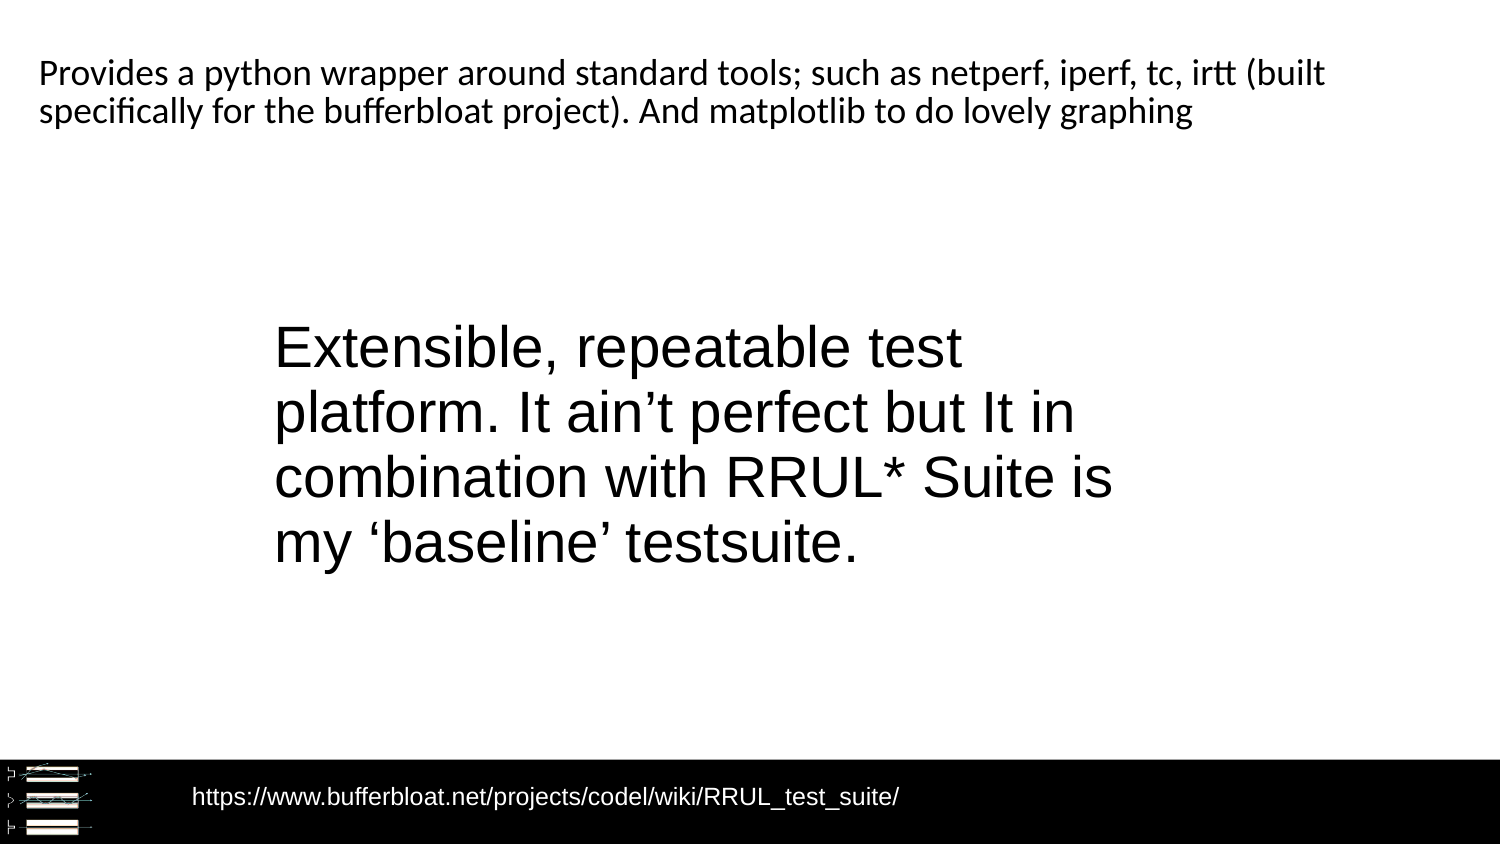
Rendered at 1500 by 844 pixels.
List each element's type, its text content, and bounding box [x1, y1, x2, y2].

text_box https://www.bufferbloat.net/projects/codel/wiki/RRUL_test_suite/ [177, 775, 1453, 844]
picture [5, 761, 95, 837]
title Provides a python wrapper around standard tools; such as netperf, iperf, tc, irtt (built specifically for the bufferbloat project). And matplotlib to do lovely graphing [38, 24, 1464, 166]
text_box Extensible, repeatable test platform. It ain’t perfect but It in combination with RRUL* Suite is my ‘baseline’ testsuite. [259, 307, 1193, 582]
